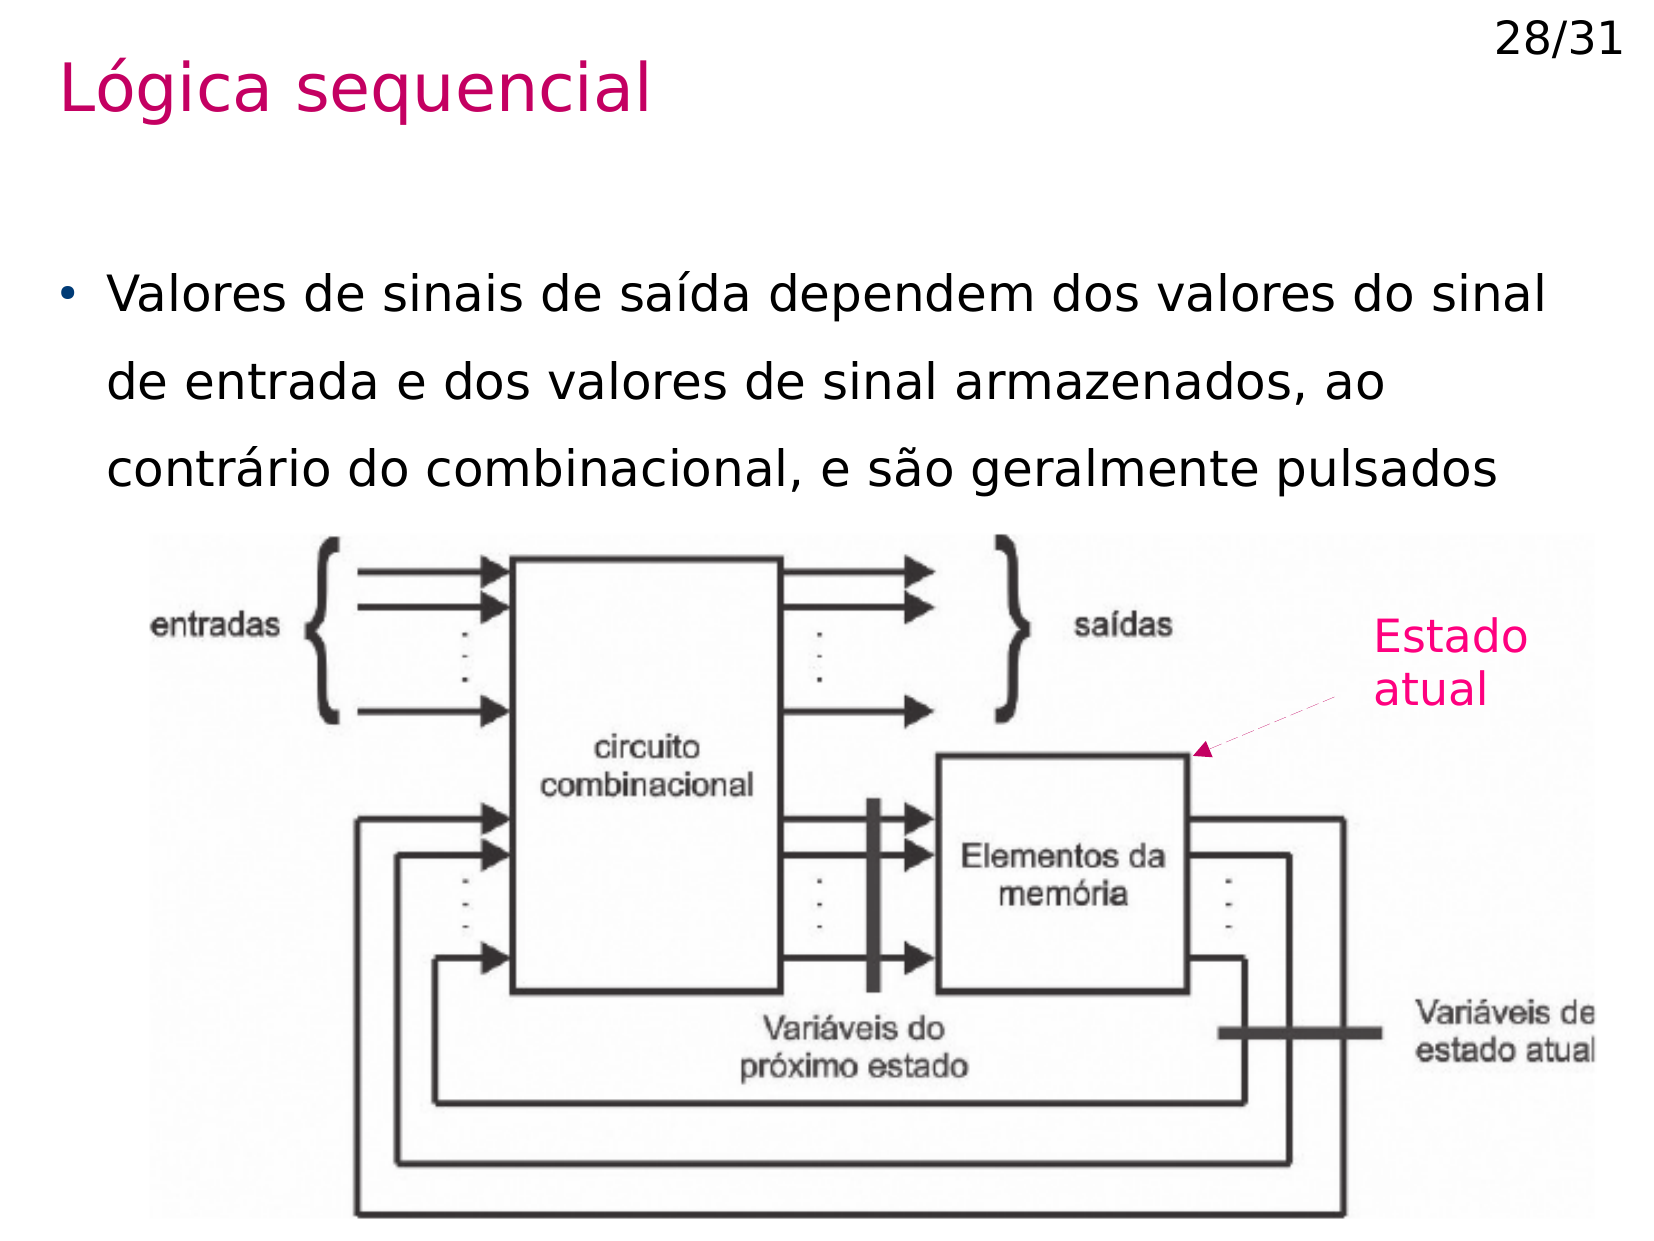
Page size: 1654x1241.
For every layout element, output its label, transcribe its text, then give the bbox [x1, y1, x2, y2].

list Valores de sinais de saída dependem dos valores do sinal de entrada e dos valores de sinal armazenados, ao contrário do combinacional, e são geralmente pulsados [59, 236, 1625, 1211]
title Lógica sequencial [59, 29, 1625, 148]
text_box Estado atual [1358, 602, 1565, 745]
picture [147, 519, 1608, 1235]
